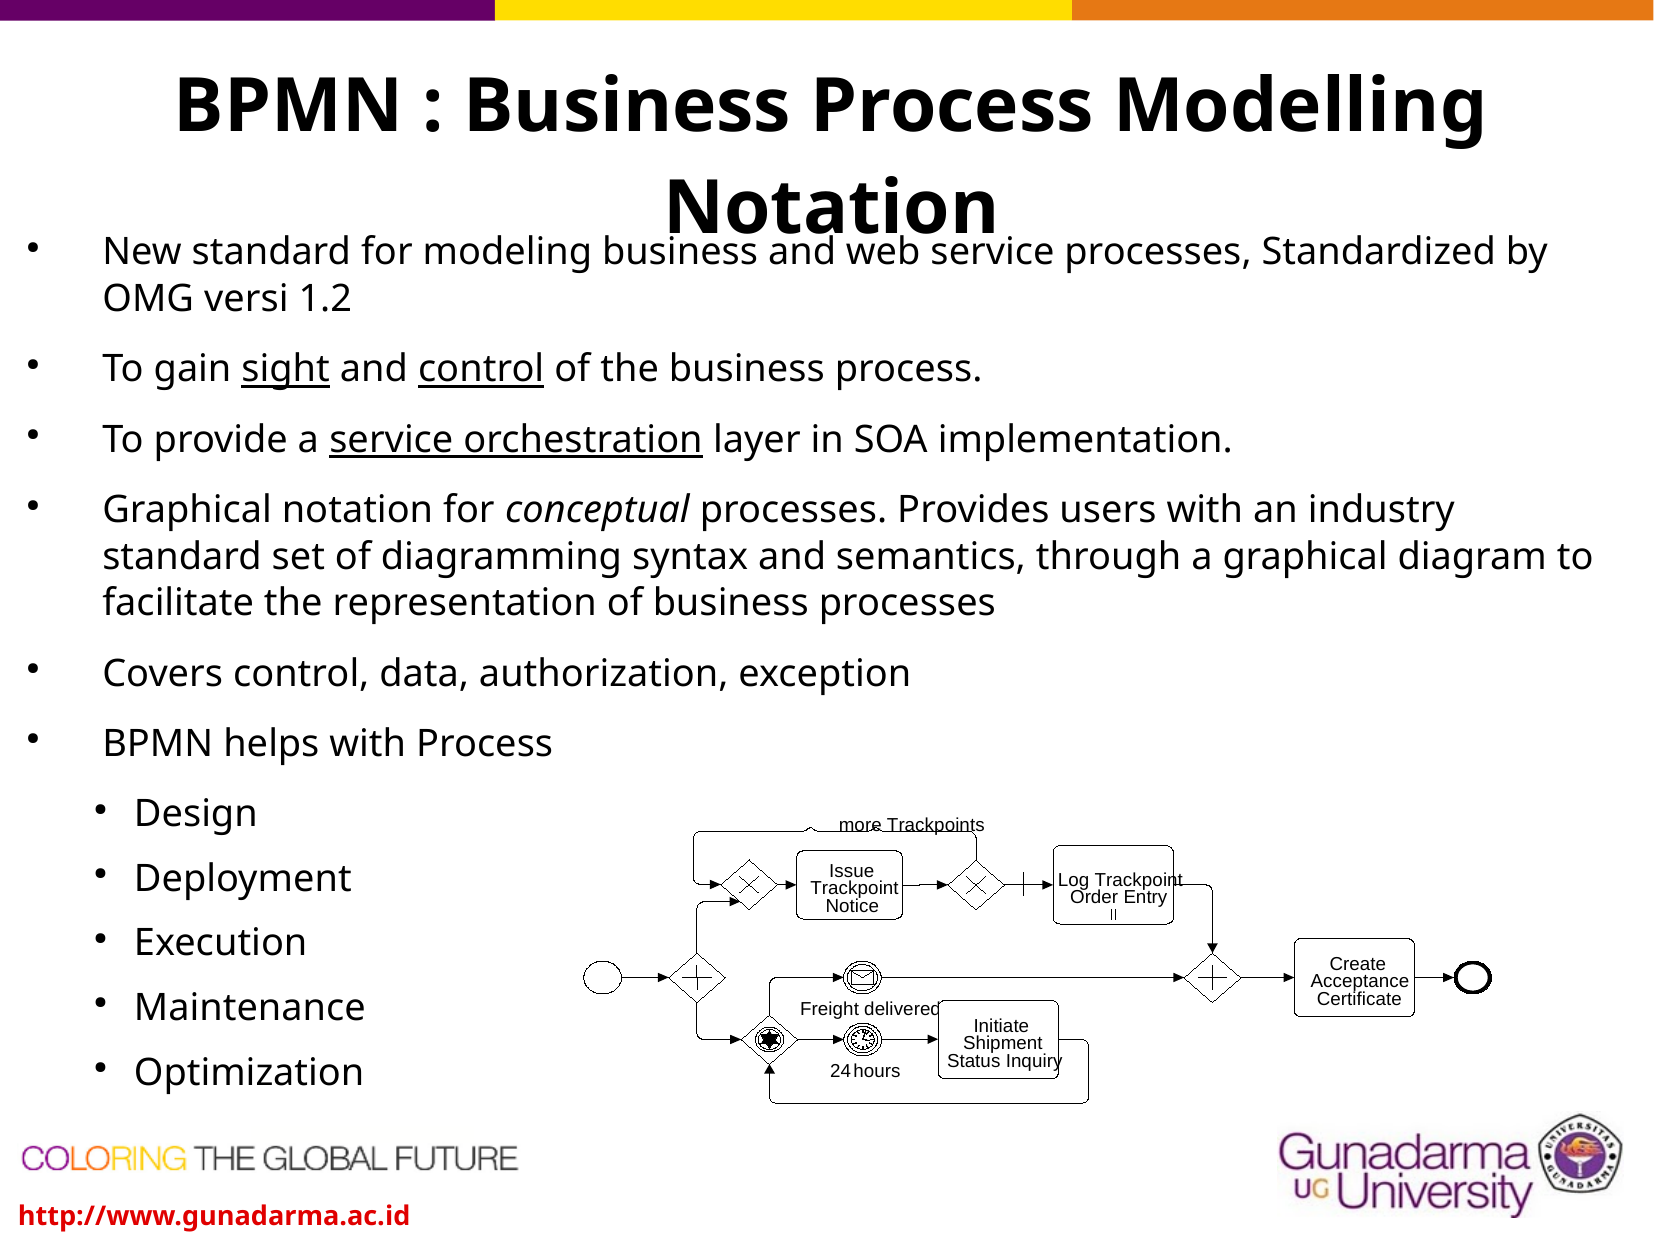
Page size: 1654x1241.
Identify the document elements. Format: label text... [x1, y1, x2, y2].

text_box [584, 962, 622, 993]
text_box [657, 972, 668, 983]
picture [17, 1126, 529, 1189]
text_box Notice [825, 893, 880, 917]
text_box [936, 860, 1004, 909]
text_box [1042, 845, 1173, 924]
text_box 24 [830, 1058, 853, 1082]
text_box Freight delivered [800, 997, 941, 1020]
picture [1277, 1111, 1624, 1218]
text_box Shipment [963, 1030, 1043, 1048]
text_box Certificate [1316, 986, 1402, 1010]
text_box [843, 961, 881, 993]
title BPMN : Business Process Modelling Notation [33, 43, 1630, 264]
text_box more Trackpoints [838, 812, 985, 836]
text_box [1283, 939, 1415, 1016]
text_box Initiate [973, 1013, 1035, 1030]
text_box [844, 1023, 882, 1055]
text_box [1455, 961, 1492, 993]
text_box Create [1329, 951, 1392, 968]
text_box [709, 879, 720, 890]
text_box [1443, 972, 1454, 983]
text_box Acceptance [1310, 968, 1410, 992]
list New standard for modeling business and web service processes, Standardized by OMG versi 1.2 To gain sight and control of the business process. To provide a service orchestration layer in SOA implementation. Graphical notation for conceptual processes. Provides users with an industry standard set of diagramming syntax and semantics, through a graphical diagram to facilitate the representation of business processes Covers control, data, authorization, exception BPMN helps with Process Design Deployment Execution Maintenance Optimization [26, 227, 1618, 1098]
text_box Log Trackpoint [1057, 867, 1184, 891]
text_box Order Entry [1070, 884, 1168, 908]
text_box [669, 952, 725, 1002]
text_box [785, 851, 903, 919]
text_box [721, 859, 778, 909]
text_box [1173, 943, 1241, 1002]
text_box [927, 1000, 1059, 1078]
text_box Trackpoint [810, 876, 899, 899]
text_box [833, 1034, 843, 1045]
text_box Issue [829, 858, 880, 876]
text_box [730, 1015, 798, 1074]
text_box Status Inquiry [947, 1048, 1063, 1071]
text_box [832, 972, 843, 983]
text_box hours [853, 1058, 901, 1082]
